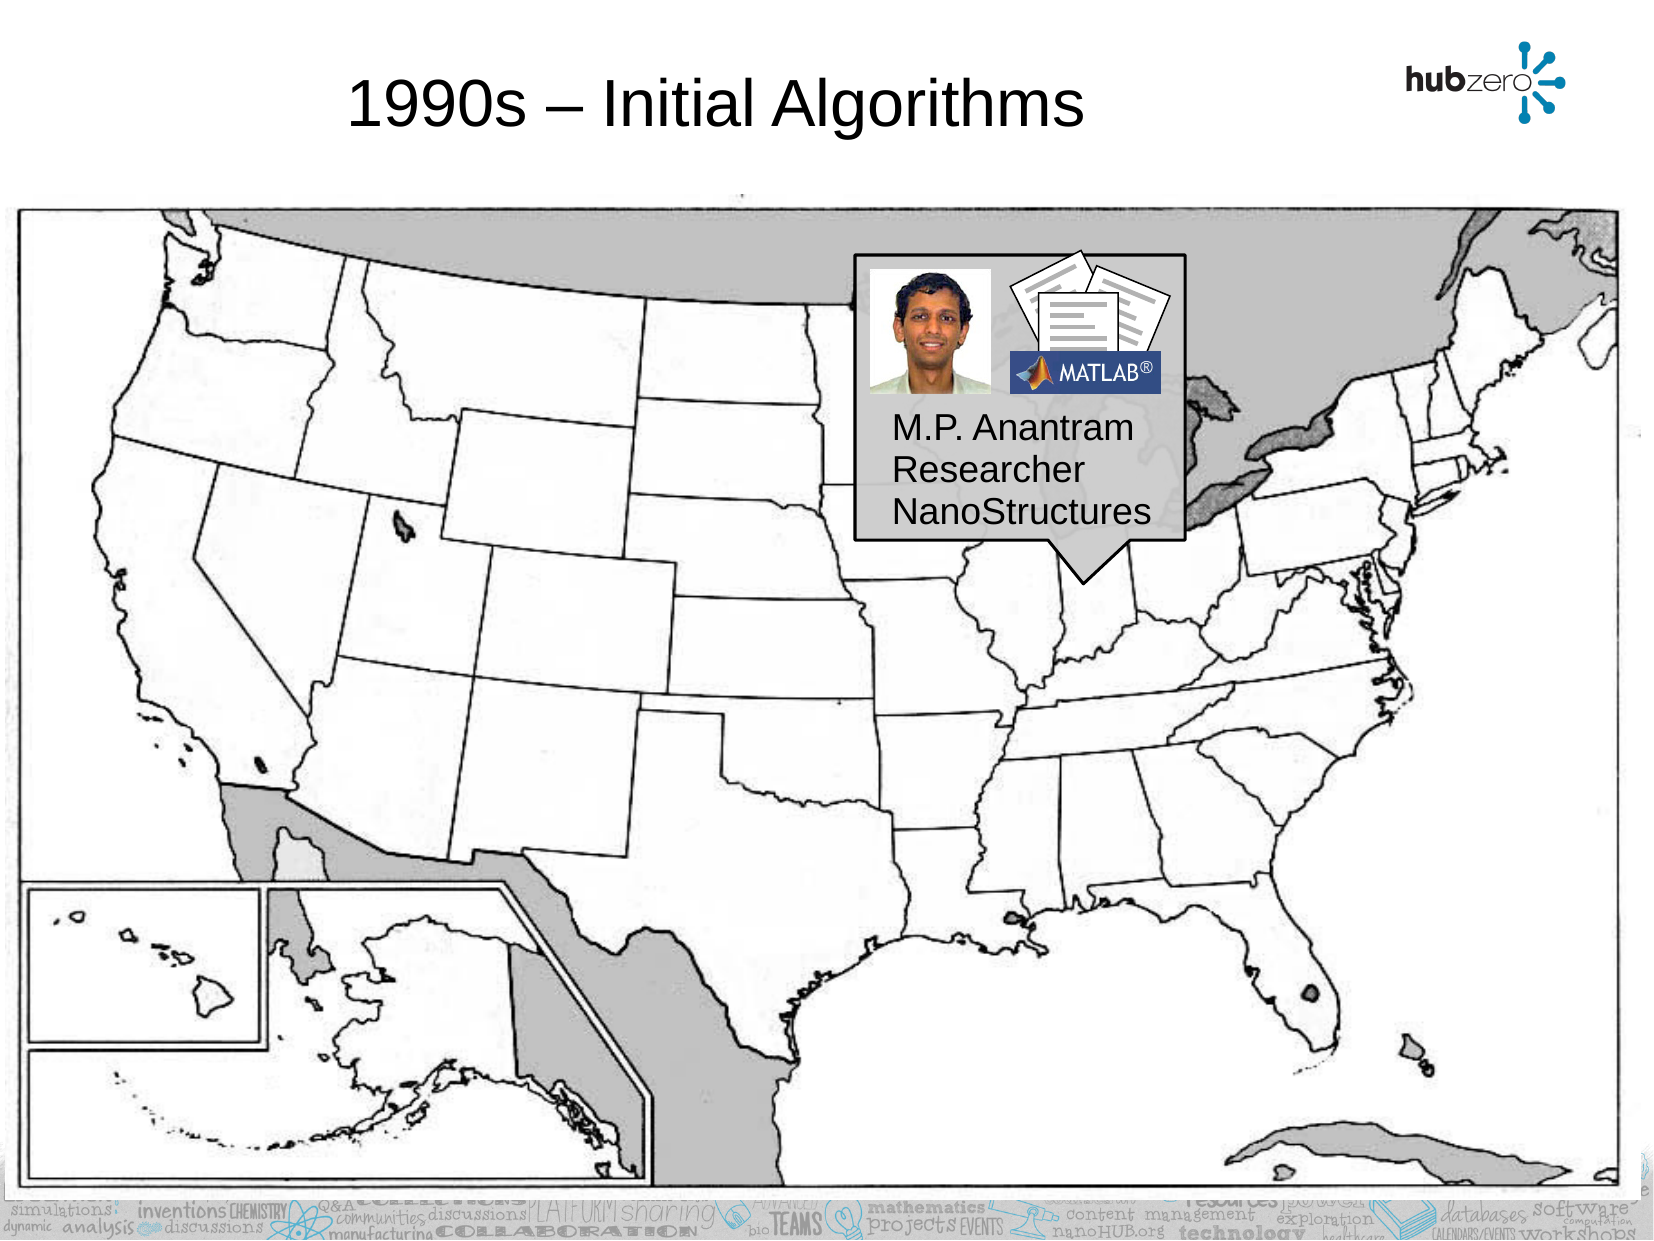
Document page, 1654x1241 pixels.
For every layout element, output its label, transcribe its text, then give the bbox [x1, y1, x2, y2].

picture [0, 194, 1654, 1240]
text_box M.P. Anantram Researcher NanoStructures [877, 399, 1167, 541]
text_box [1048, 541, 1130, 584]
picture [1402, 38, 1569, 127]
title 1990s – Initial Algorithms [82, 46, 1351, 161]
text_box [855, 250, 1186, 541]
